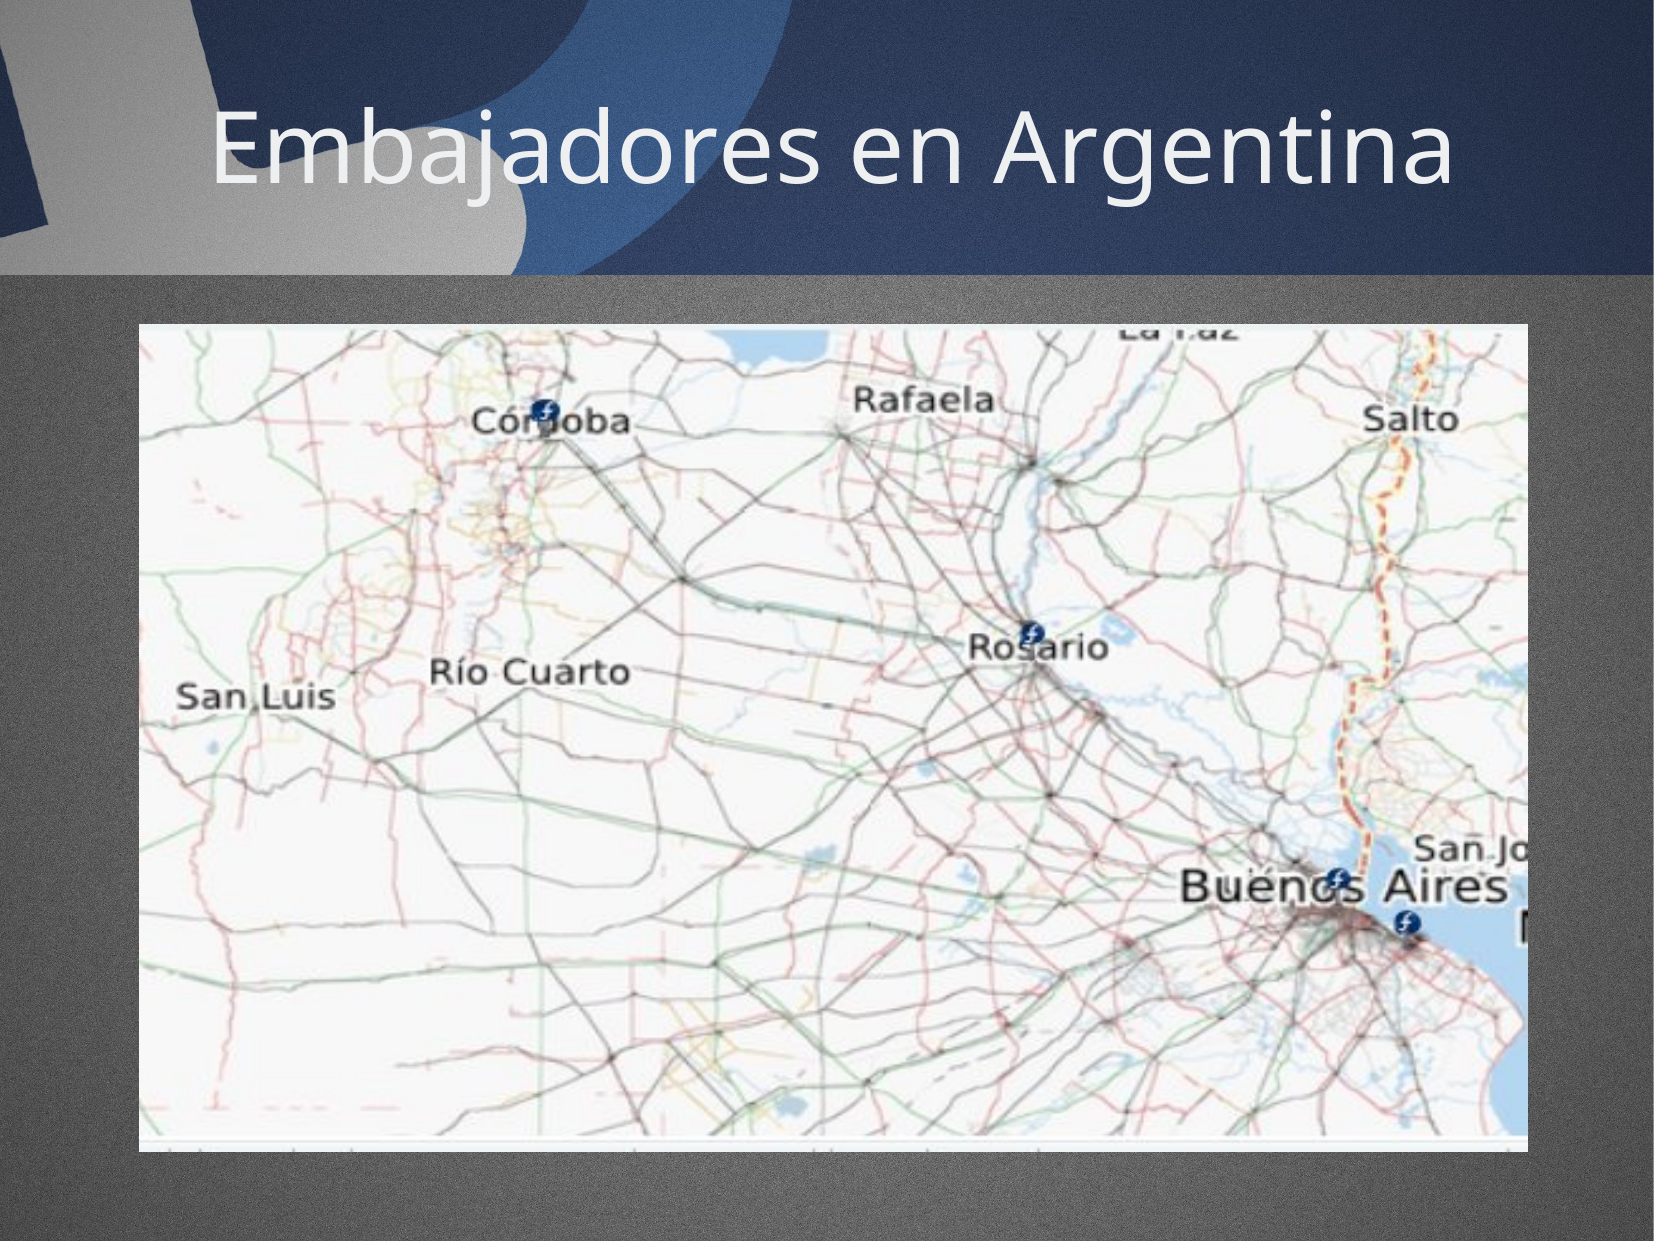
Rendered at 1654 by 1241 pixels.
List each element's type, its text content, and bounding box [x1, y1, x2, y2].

text_box Embajadores en Argentina [88, 43, 1577, 252]
picture [0, 0, 1654, 1241]
